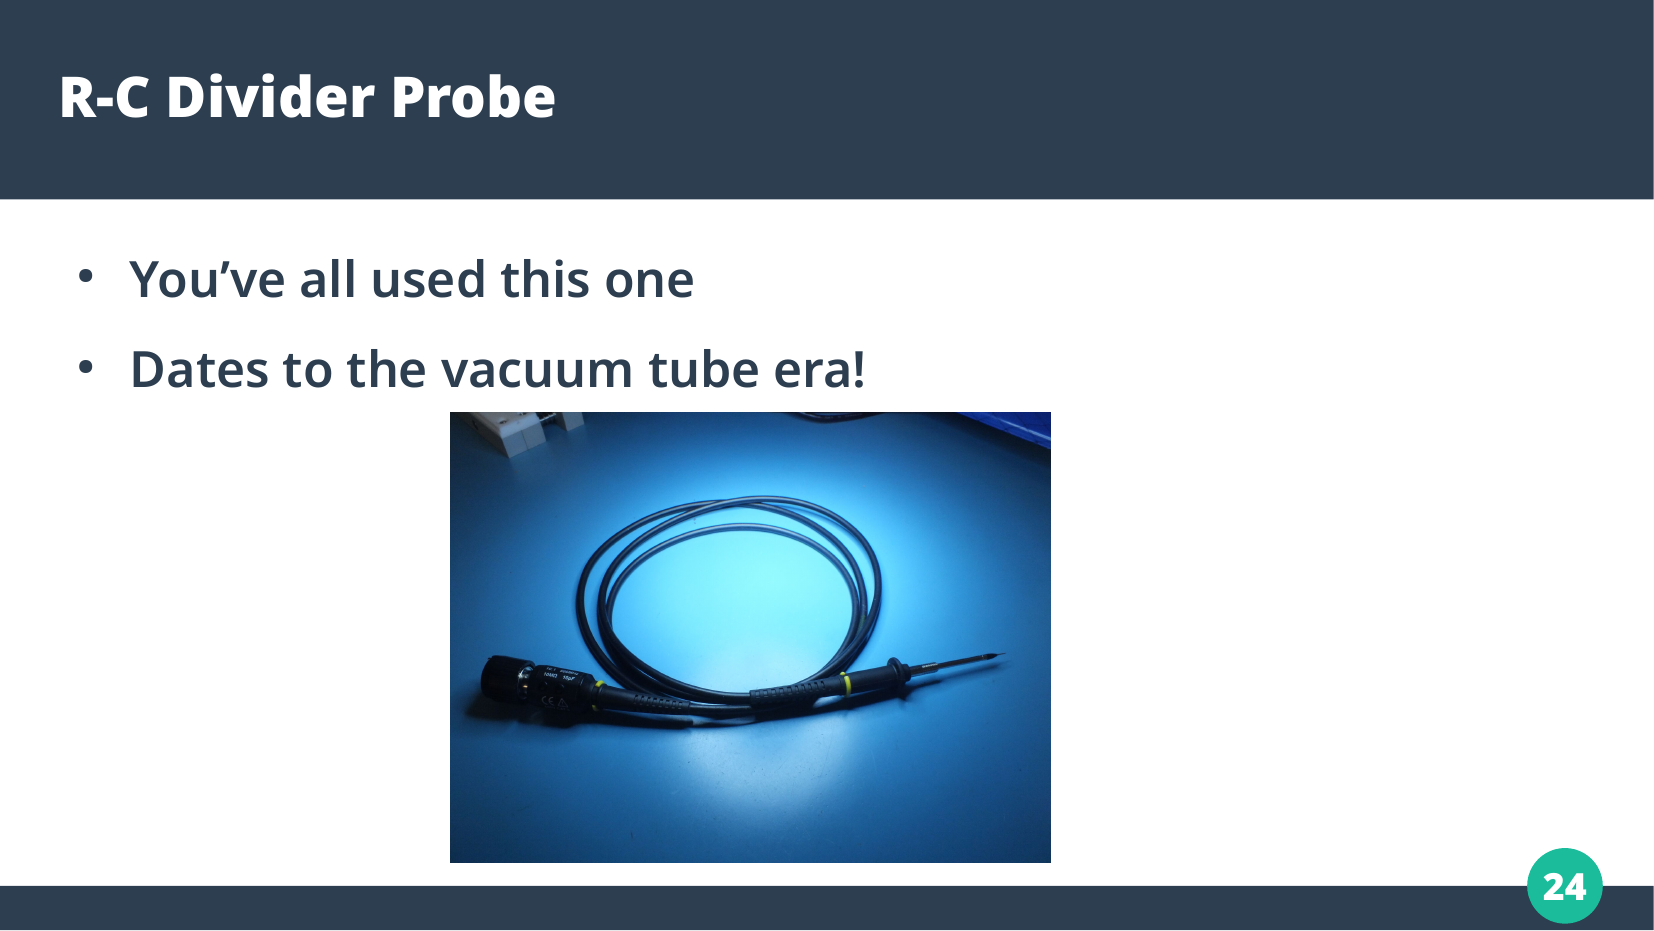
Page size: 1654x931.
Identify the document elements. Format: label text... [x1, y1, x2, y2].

picture [450, 412, 1051, 863]
list You’ve all used this one Dates to the vacuum tube era! [59, 243, 1595, 864]
title R-C Divider Probe [59, 37, 1595, 155]
